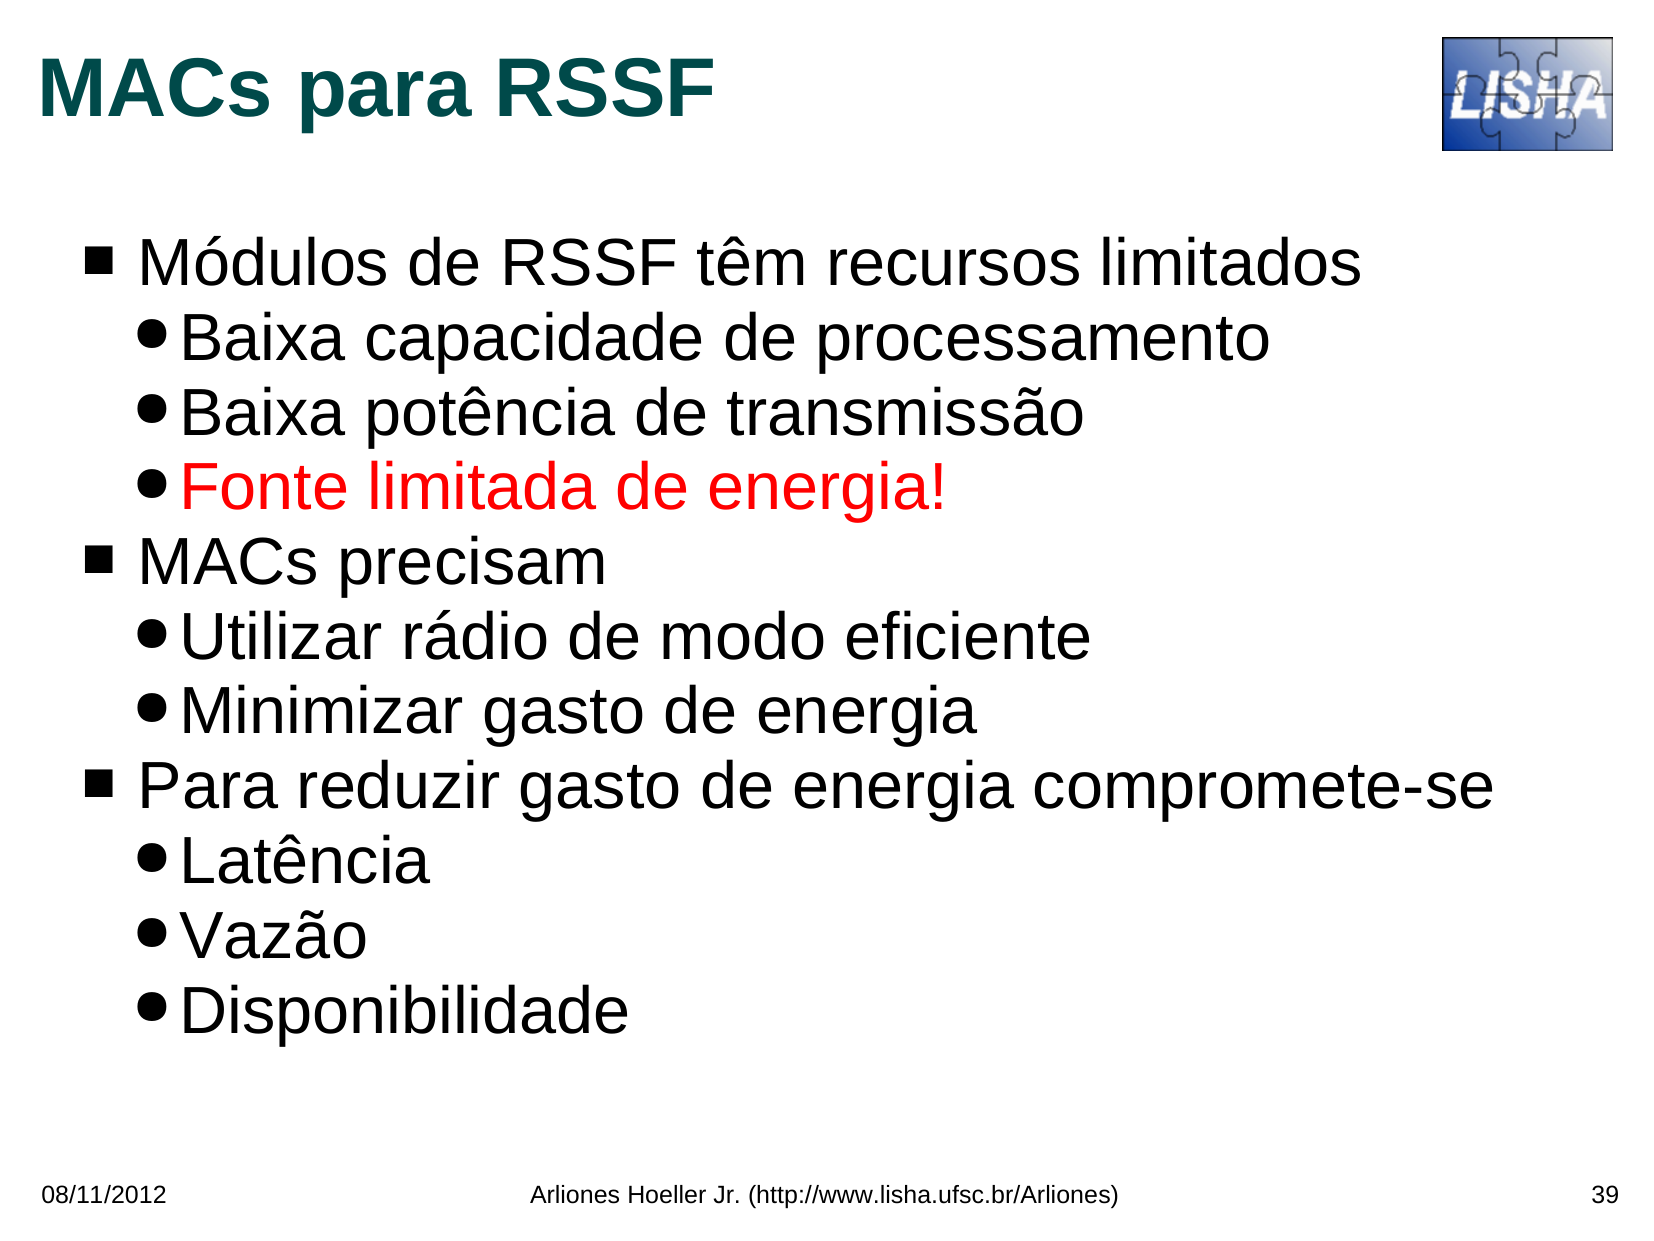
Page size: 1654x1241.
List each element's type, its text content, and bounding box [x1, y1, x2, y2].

title MACs para RSSF [37, 37, 1426, 151]
list Módulos de RSSF têm recursos limitados Baixa capacidade de processamento Baixa potência de transmissão Fonte limitada de energia! MACs precisam Utilizar rádio de modo eficiente Minimizar gasto de energia Para reduzir gasto de energia compromete-se Latência Vazão Disponibilidade [37, 225, 1613, 1163]
picture [1442, 37, 1613, 151]
